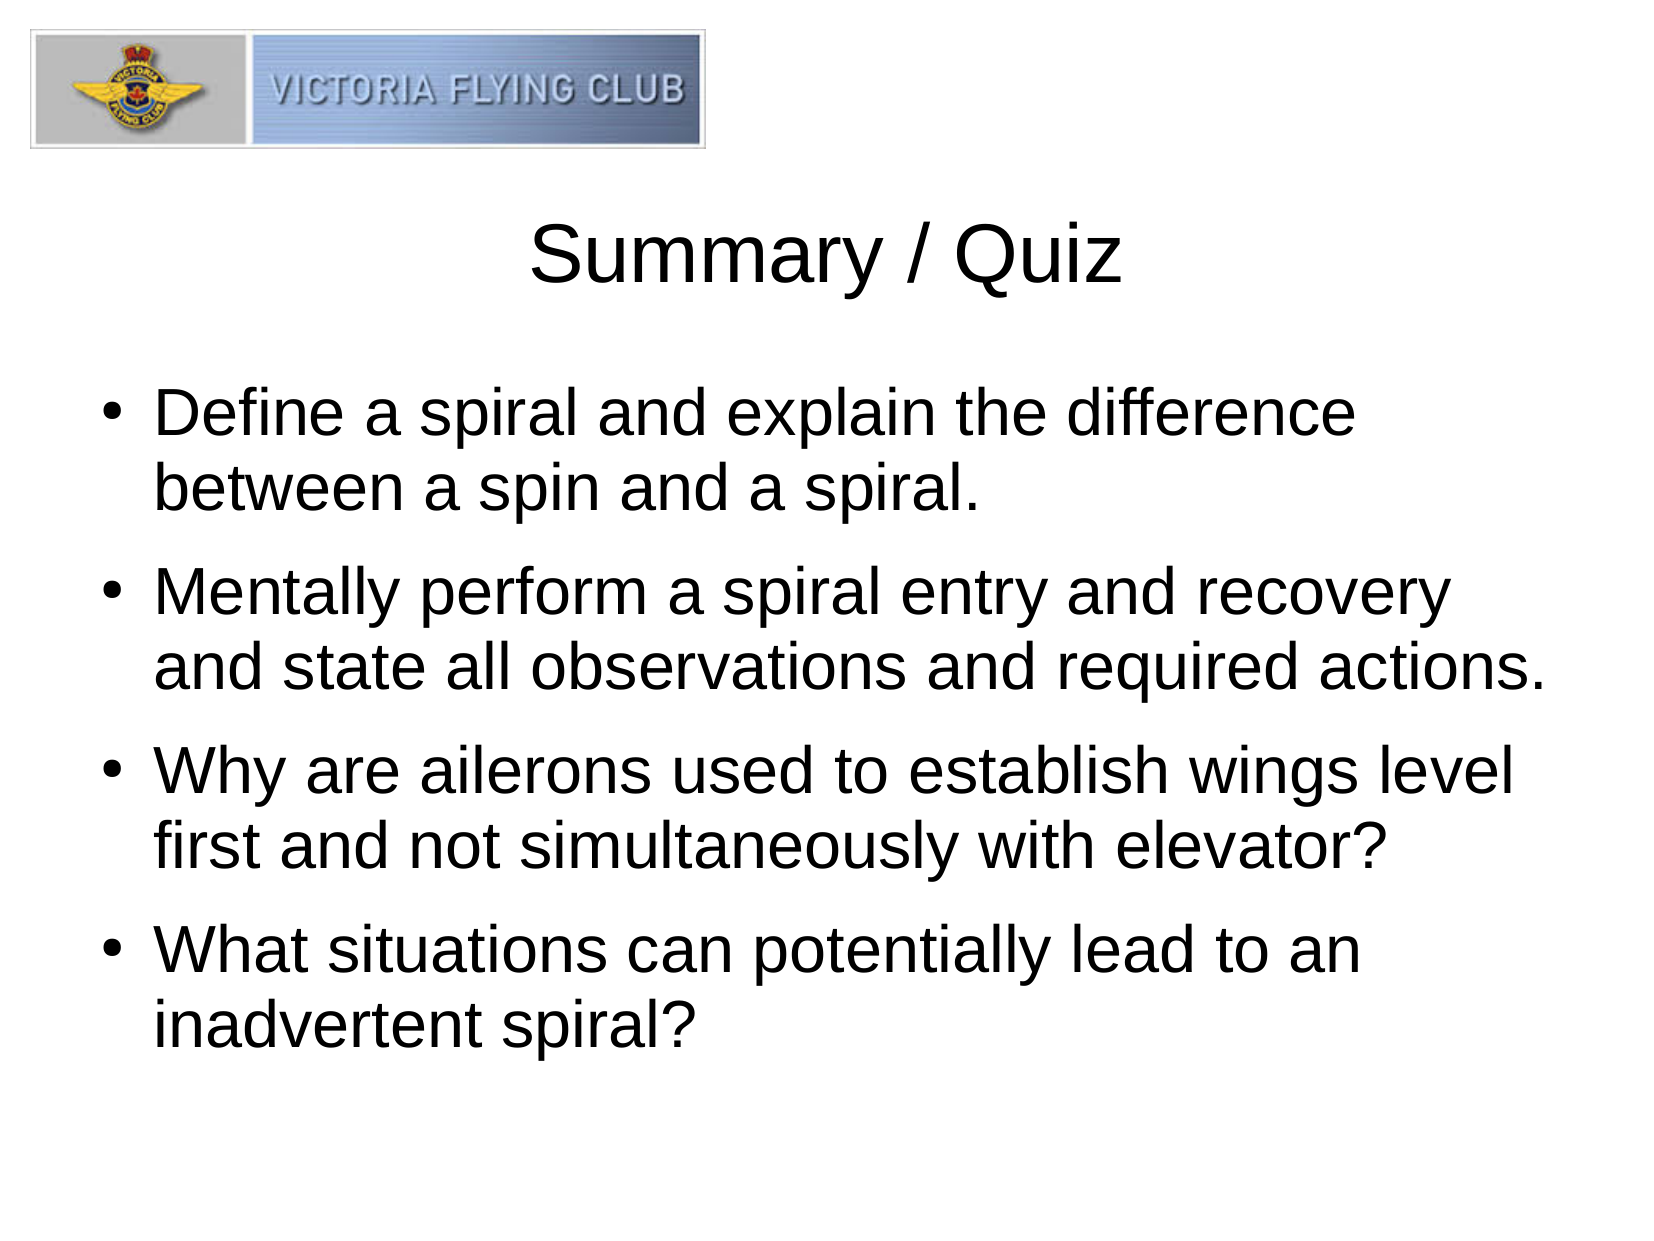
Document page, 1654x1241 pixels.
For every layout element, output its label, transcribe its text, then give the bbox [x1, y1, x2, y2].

list Define a spiral and explain the difference between a spin and a spiral. Mentally perform a spiral entry and recovery and state all observations and required actions. Why are ailerons used to establish wings level first and not simultaneously with elevator? What situations can potentially lead to an inadvertent spiral? [82, 375, 1571, 1095]
picture [30, 29, 706, 149]
title Summary / Quiz [82, 150, 1571, 358]
